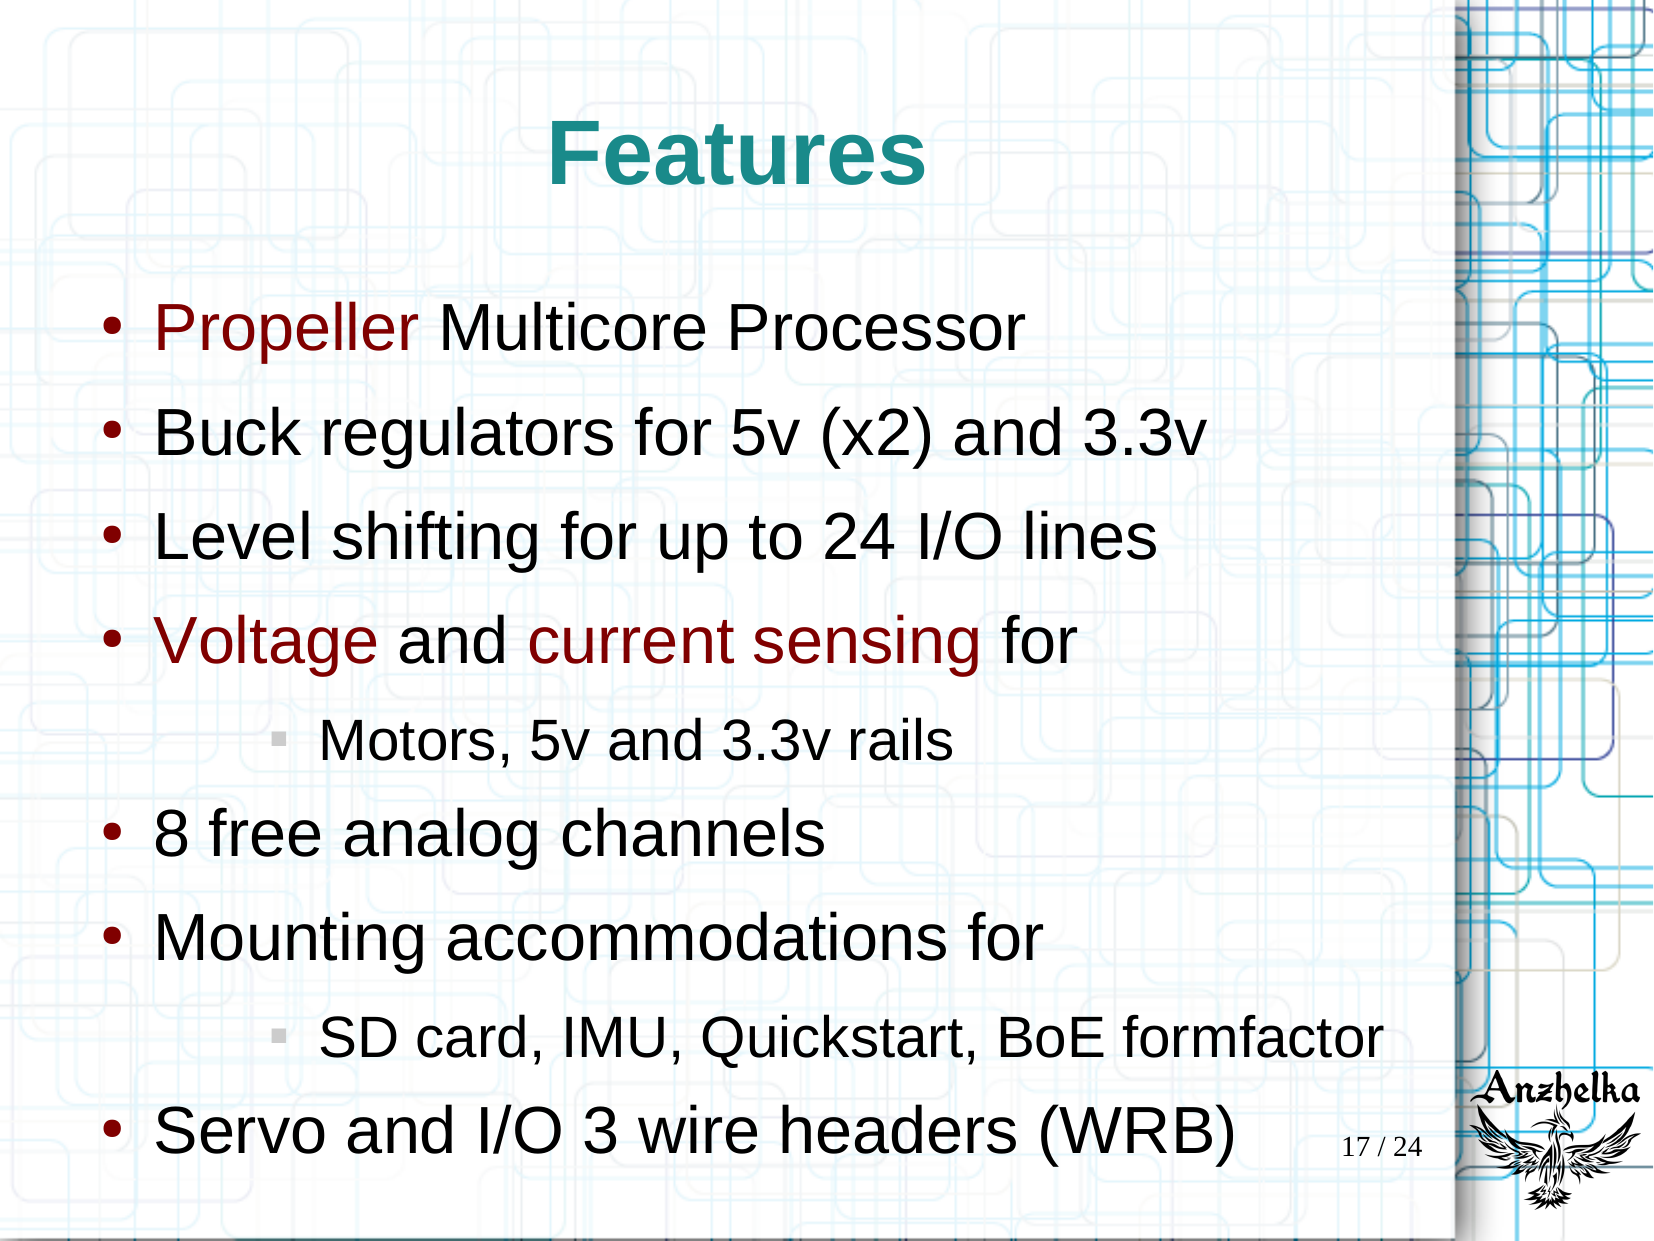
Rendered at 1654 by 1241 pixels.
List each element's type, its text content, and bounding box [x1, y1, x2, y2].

list Propeller Multicore Processor Buck regulators for 5v (x2) and 3.3v Level shifting for up to 24 I/O lines Voltage and current sensing for Motors, 5v and 3.3v rails 8 free analog channels Mounting accommodations for SD card, IMU, Quickstart, BoE formfactor Servo and I/O 3 wire headers (WRB) [82, 290, 1417, 1241]
picture [0, 0, 1654, 1241]
title Features [58, 49, 1417, 257]
